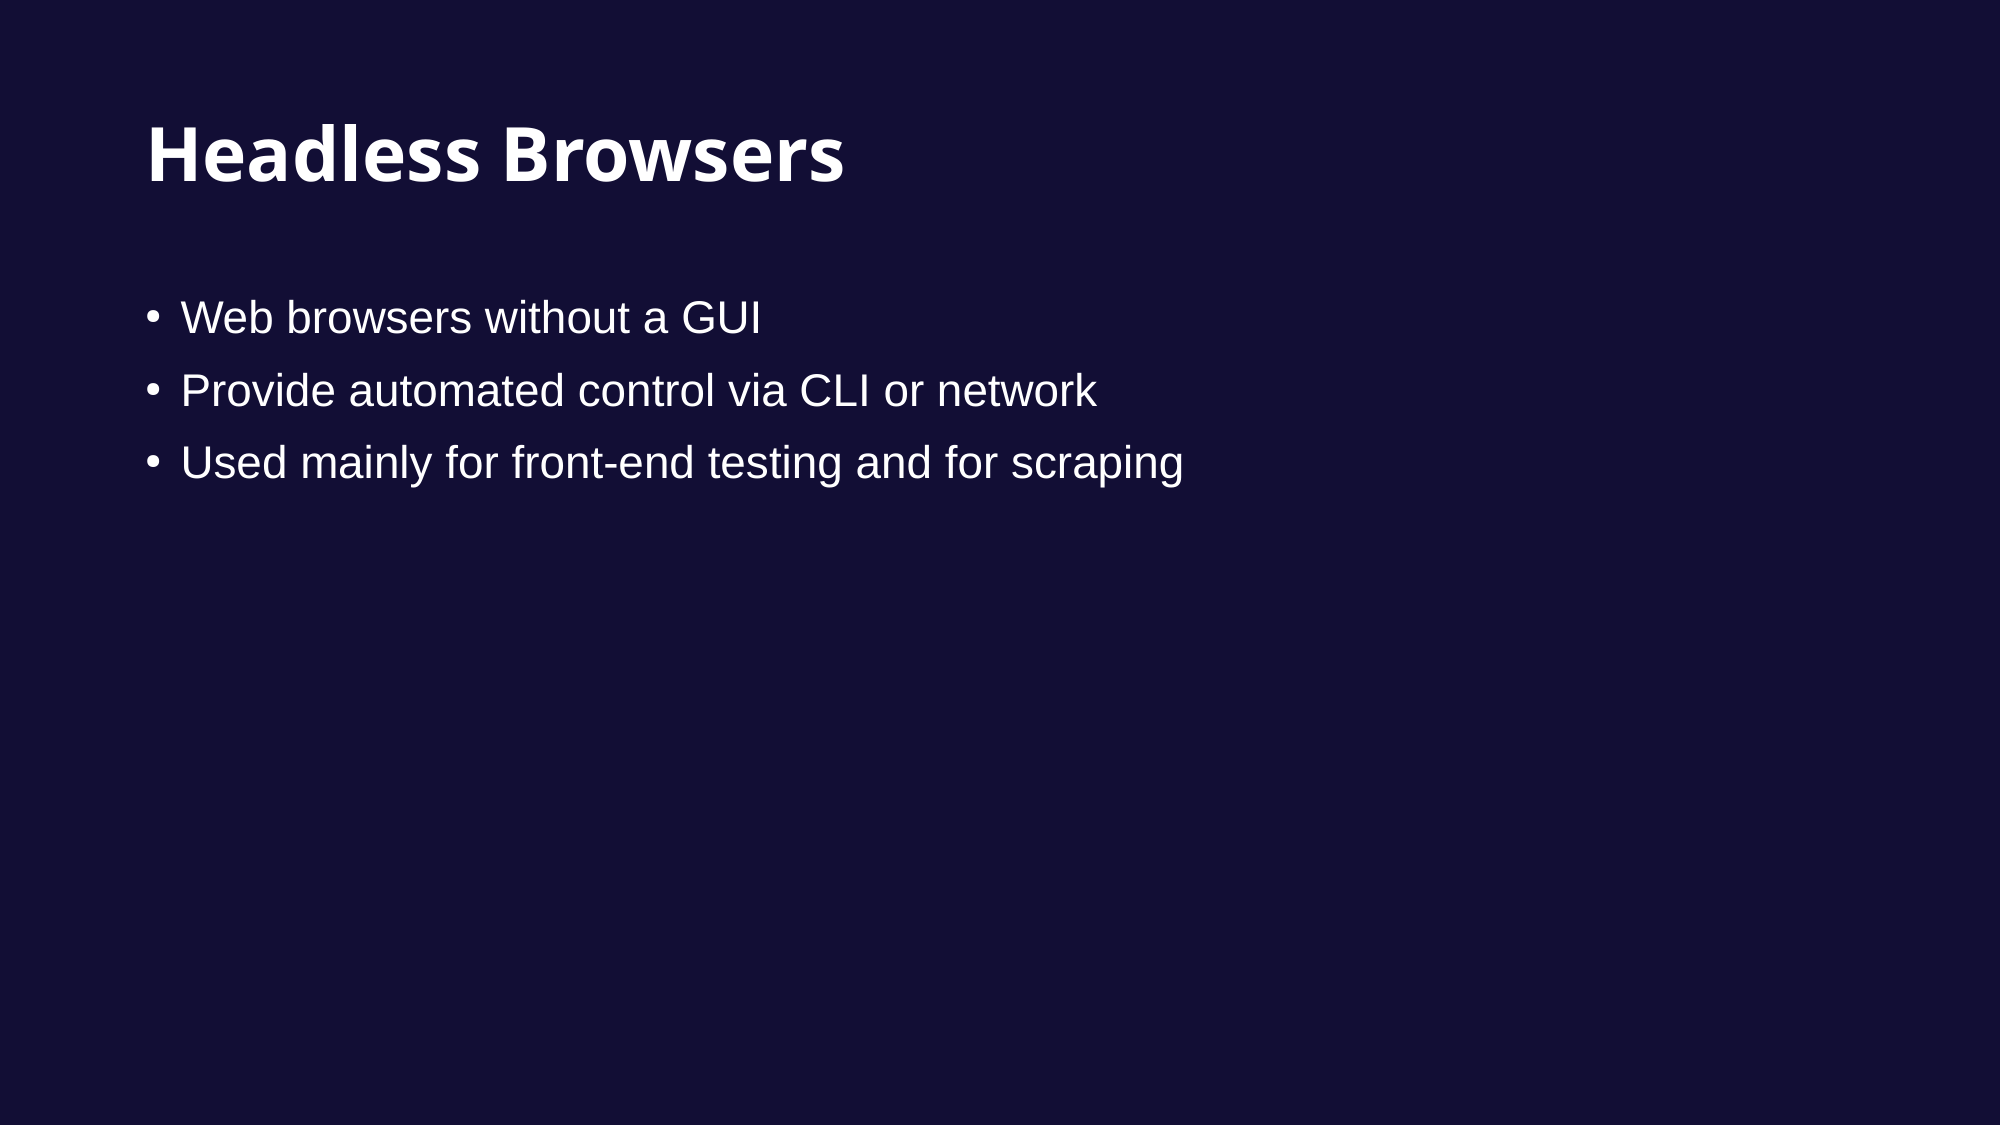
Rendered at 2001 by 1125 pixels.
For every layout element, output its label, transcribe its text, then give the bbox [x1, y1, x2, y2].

text_box Web browsers without a GUI Provide automated control via CLI or network Used mainly for front-end testing and for scraping [130, 285, 1981, 496]
text_box Headless Browsers [130, 0, 1000, 285]
